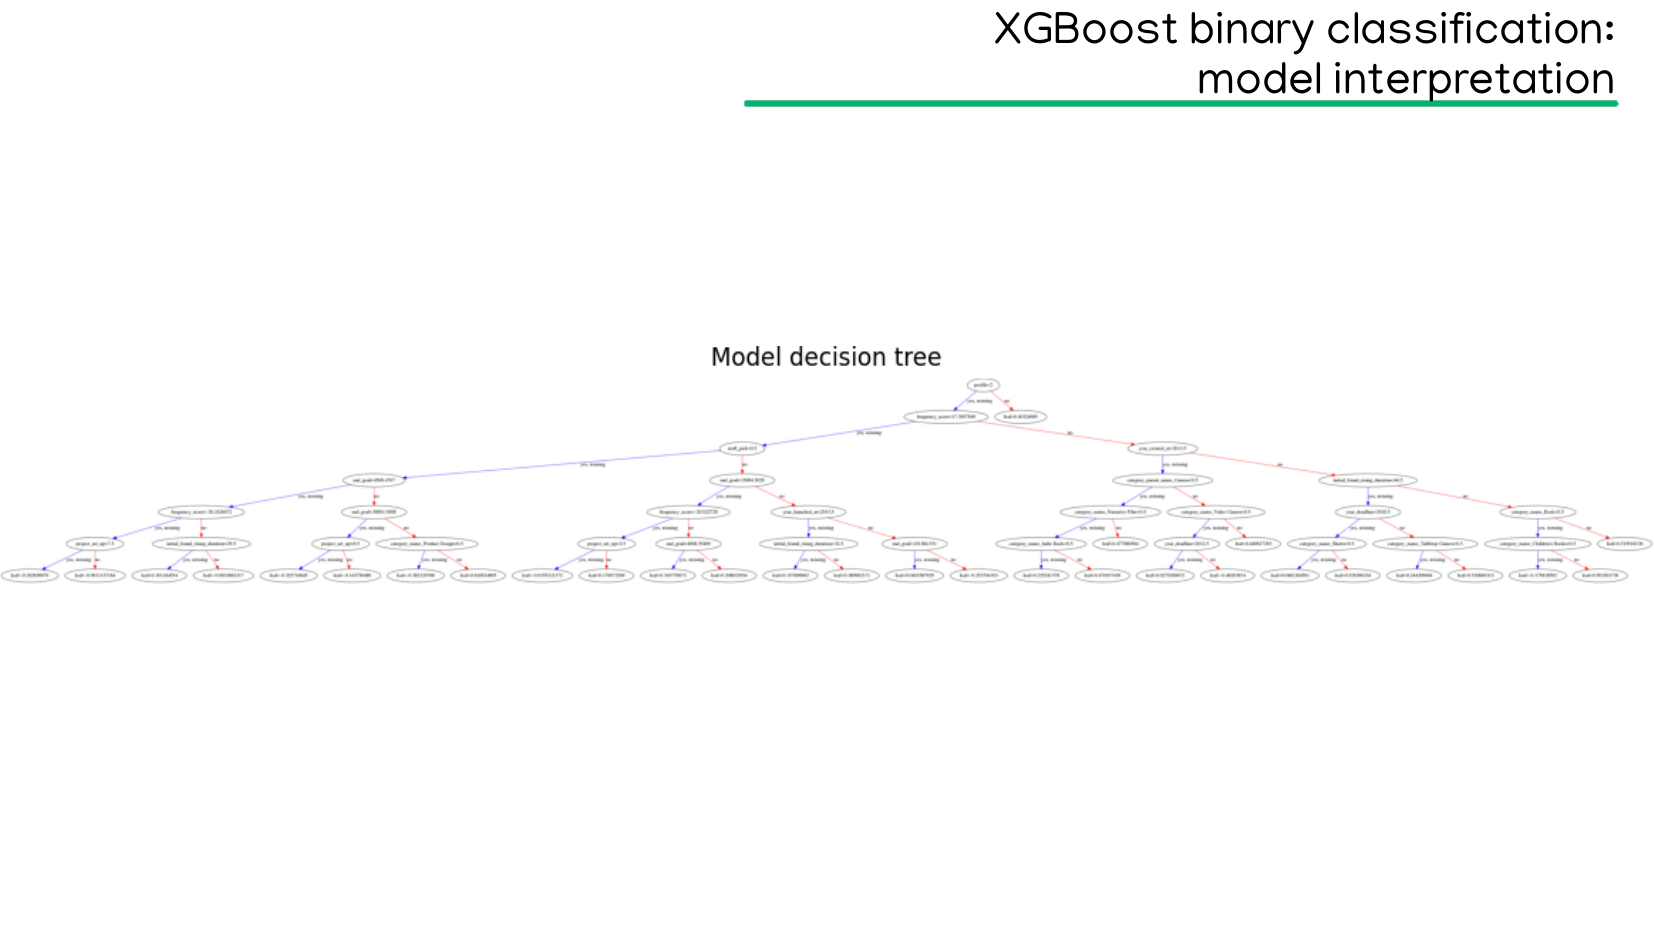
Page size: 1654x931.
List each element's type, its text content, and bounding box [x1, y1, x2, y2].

text_box XGBoost binary classification: model interpretation [738, 2, 1631, 168]
picture [0, 346, 1654, 584]
